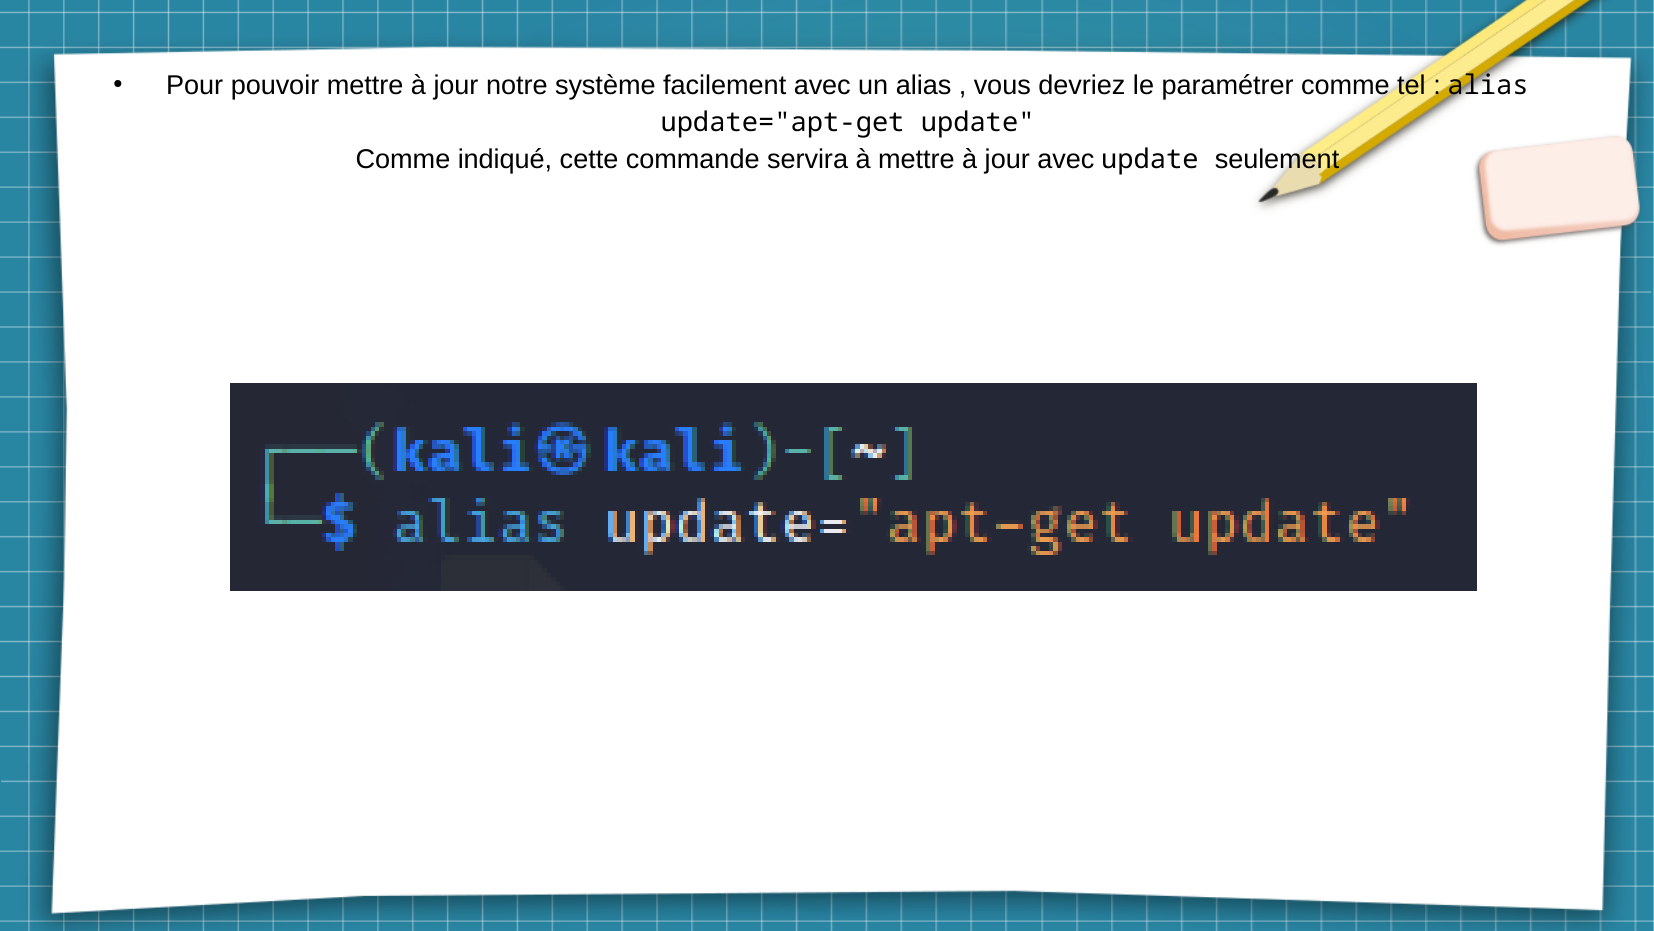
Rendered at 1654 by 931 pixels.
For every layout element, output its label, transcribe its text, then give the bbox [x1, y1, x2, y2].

title Pour pouvoir mettre à jour notre système facilement avec un alias , vous devriez le paramétrer comme tel : alias update="apt-get update" Comme indiqué, cette commande servira à mettre à jour avec update seulement [59, 74, 1565, 169]
picture [0, 0, 1654, 931]
